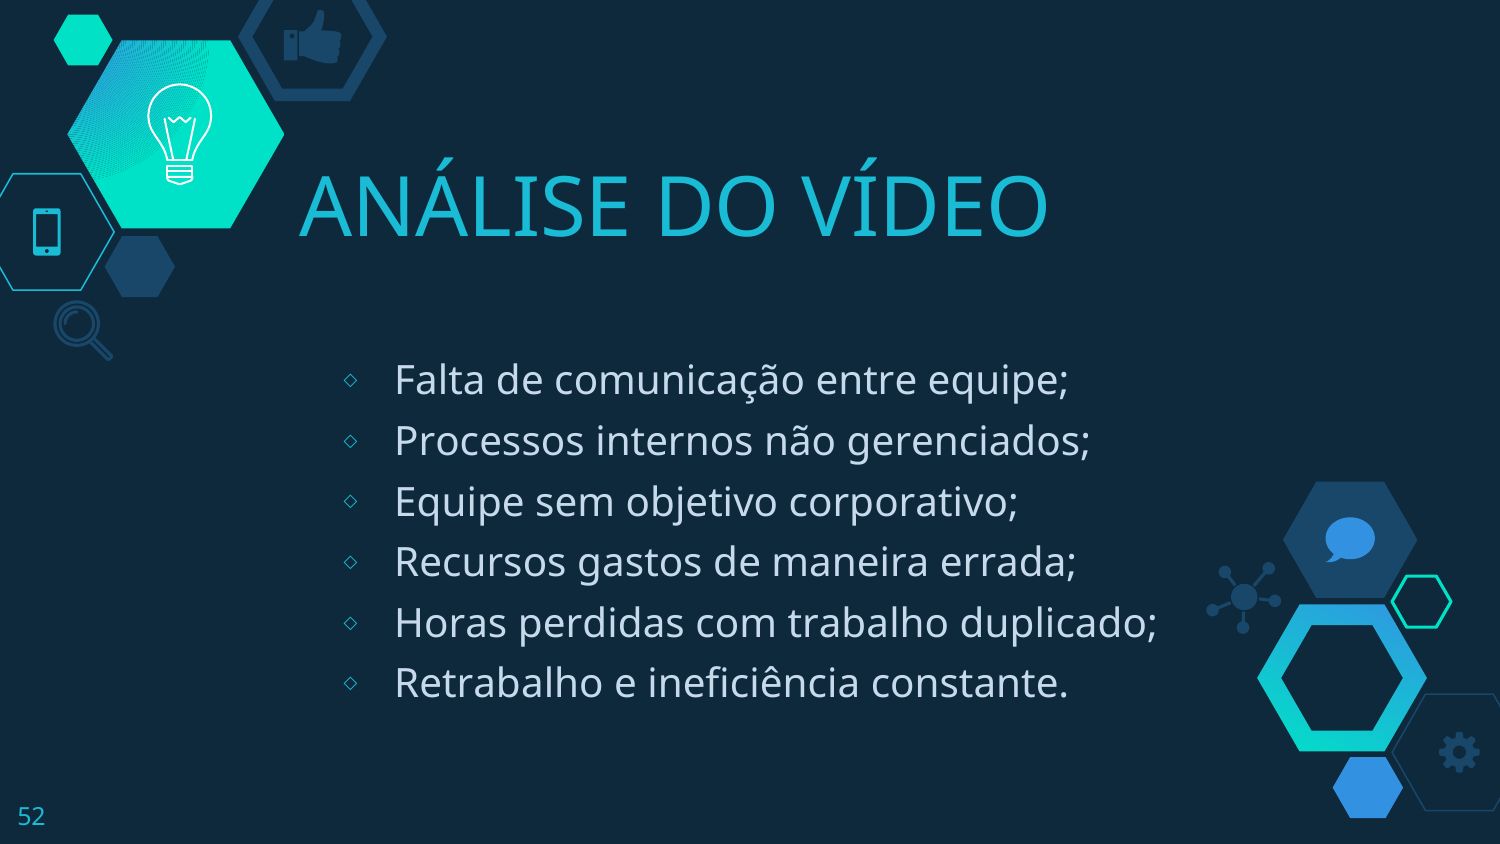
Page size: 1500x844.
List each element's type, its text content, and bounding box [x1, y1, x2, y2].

title ANÁLISE DO VÍDEO [284, 138, 1353, 245]
text_box 52 [2, 785, 93, 844]
list Falta de comunicação entre equipe; Processos internos não gerenciados; Equipe sem objetivo corporativo; Recursos gastos de maneira errada; Horas perdidas com trabalho duplicado; Retrabalho e ineficiência constante. [284, 339, 1176, 768]
